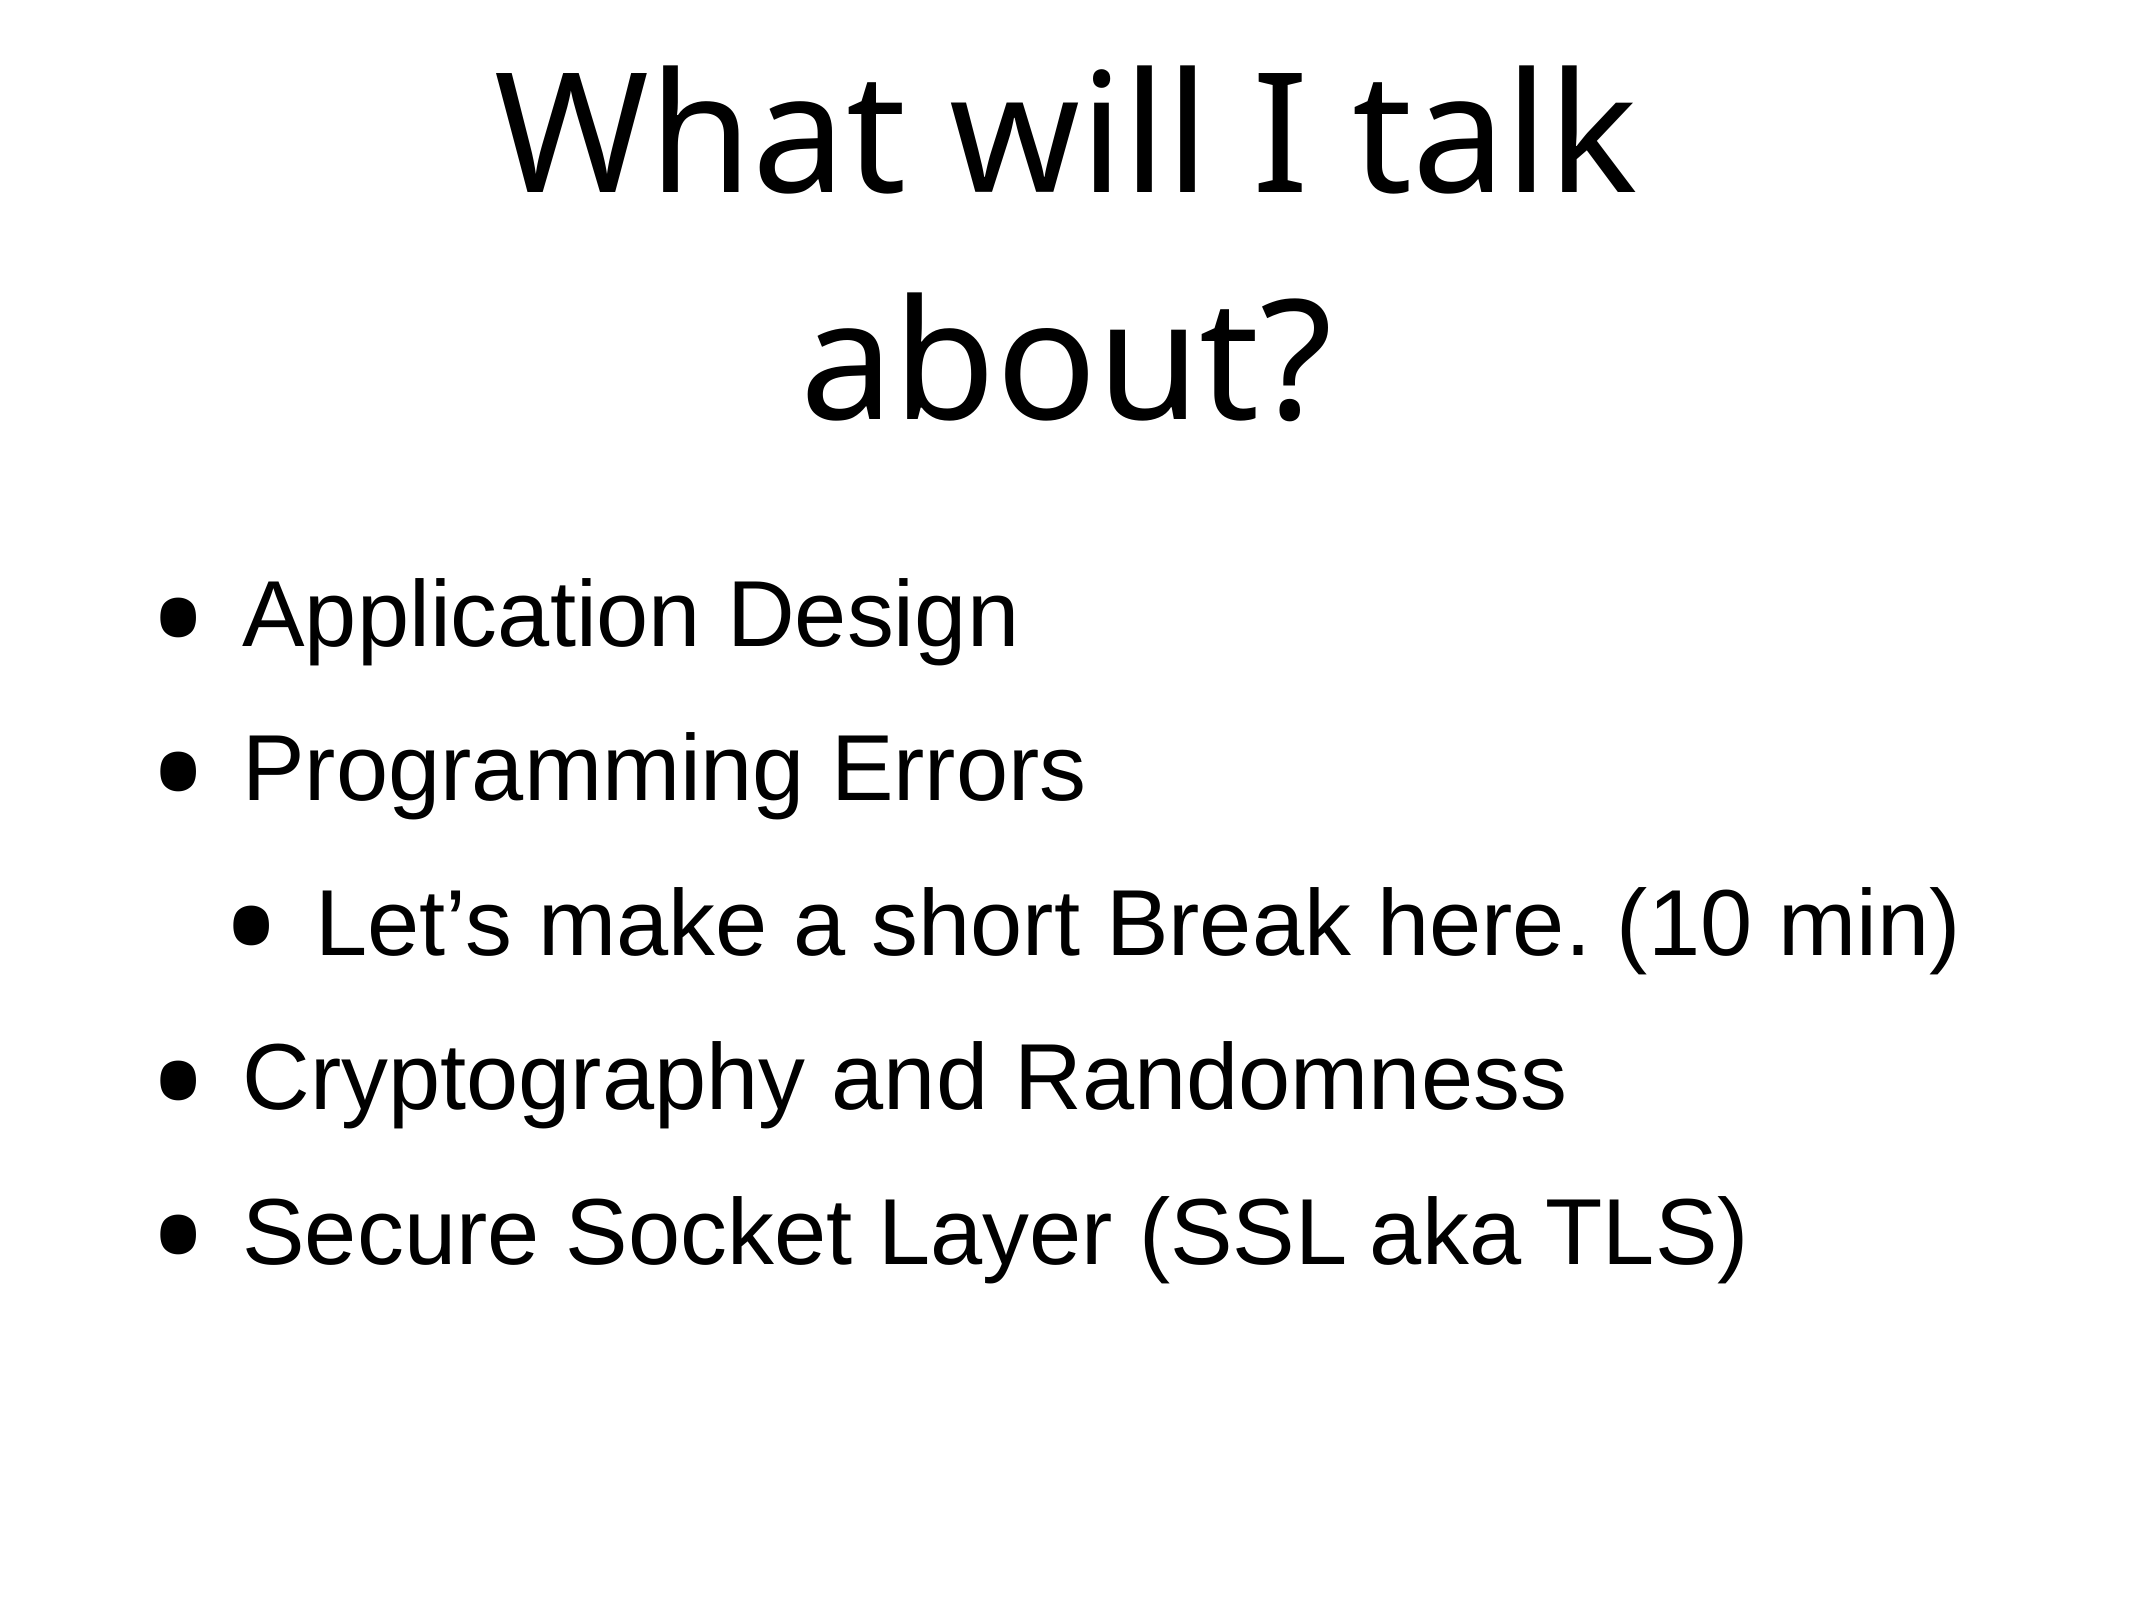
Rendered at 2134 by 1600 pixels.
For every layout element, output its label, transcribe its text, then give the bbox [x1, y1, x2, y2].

title What will I talk about? [208, 41, 1925, 442]
list Application Design Programming Errors Let’s make a short Break here. (10 min) Cryptography and Randomness Secure Socket Layer (SSL aka TLS) [88, 454, 2038, 1392]
